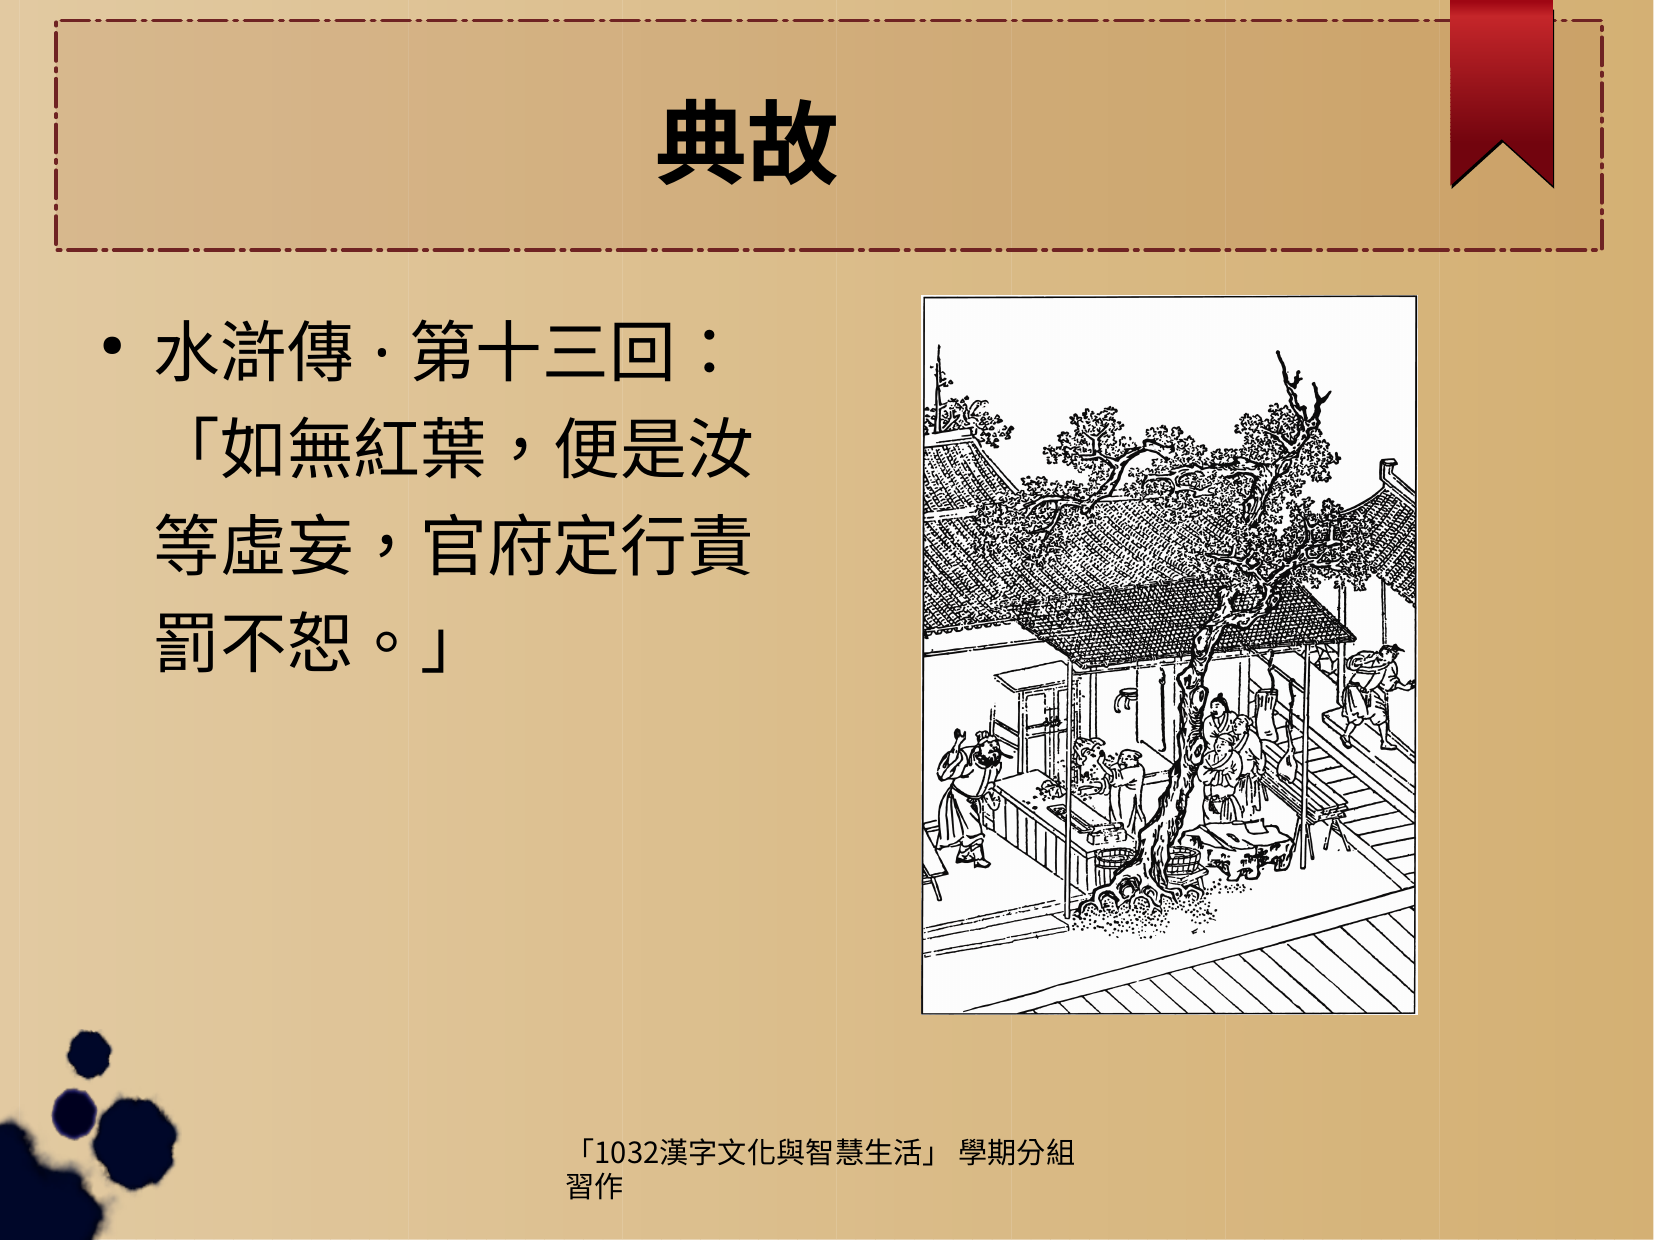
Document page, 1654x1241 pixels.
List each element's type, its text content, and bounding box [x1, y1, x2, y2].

picture [921, 295, 1418, 1015]
title 典故 [82, 47, 1412, 229]
list 水滸傳·第十三回：「如無紅葉，便是汝等虛妄，官府定行責罰不恕。」 [82, 299, 809, 1019]
